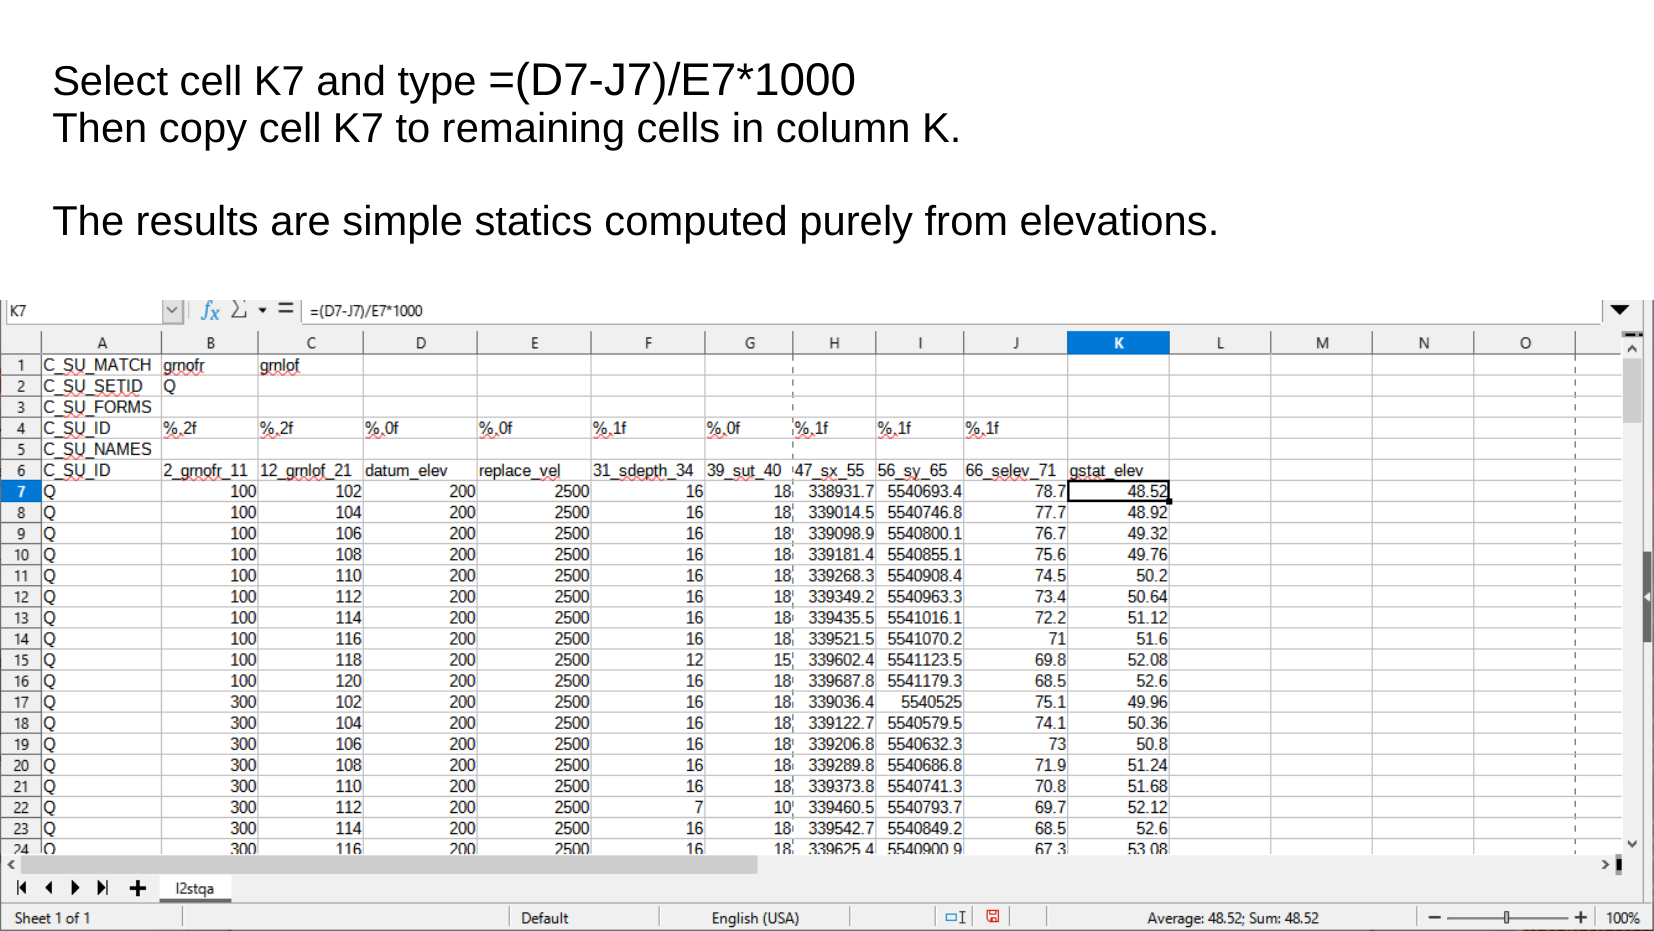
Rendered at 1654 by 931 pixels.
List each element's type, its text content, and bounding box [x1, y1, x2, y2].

picture [0, 300, 1654, 931]
text_box Select cell K7 and type =(D7-J7)/E7*1000 Then copy cell K7 to remaining cells in column K. The results are simple statics computed purely from elevations. [37, 0, 1654, 299]
